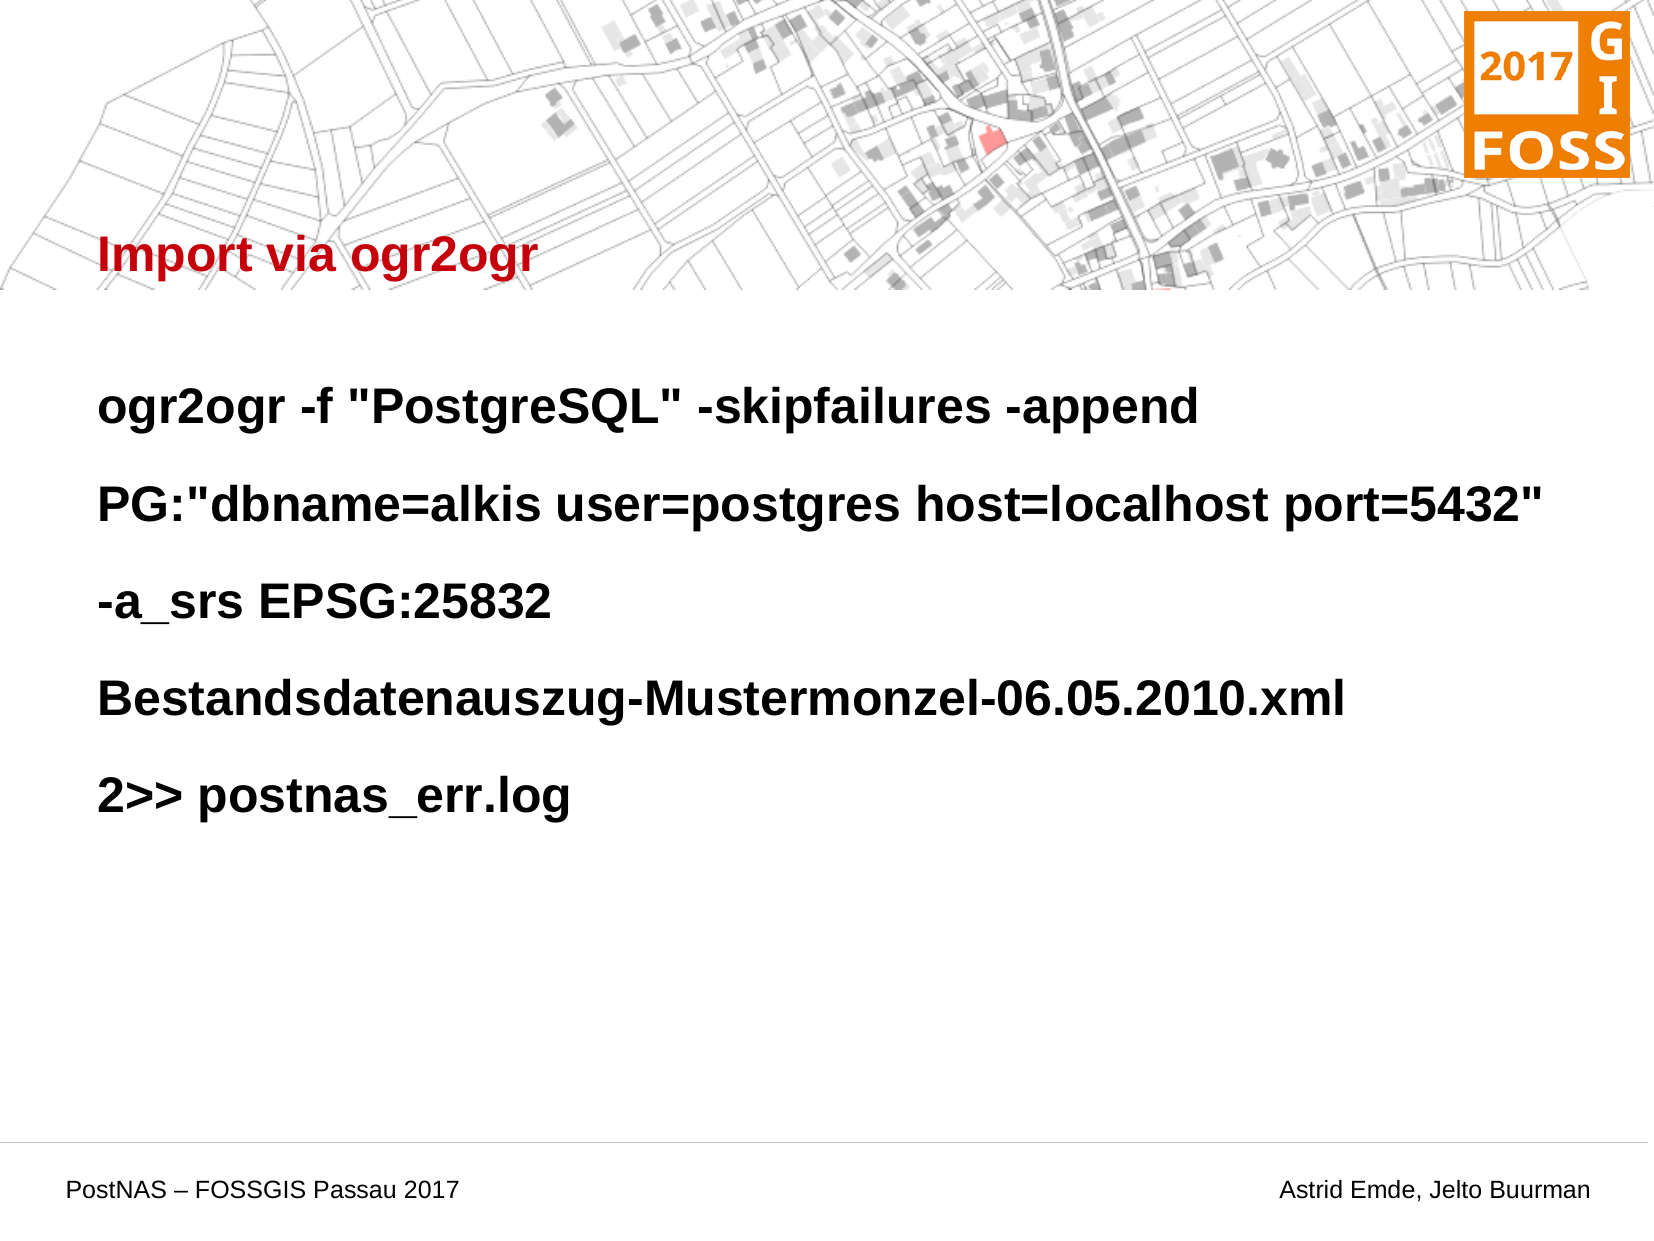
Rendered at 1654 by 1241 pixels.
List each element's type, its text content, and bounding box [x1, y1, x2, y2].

text_box Import via ogr2ogr ogr2ogr -f "PostgreSQL" -skipfailures -append PG:"dbname=alkis user=postgres host=localhost port=5432" -a_srs EPSG:25832 Bestandsdatenauszug-Mustermonzel-06.05.2010.xml 2>> postnas_err.log [82, 218, 1595, 1046]
picture [1464, 11, 1630, 178]
